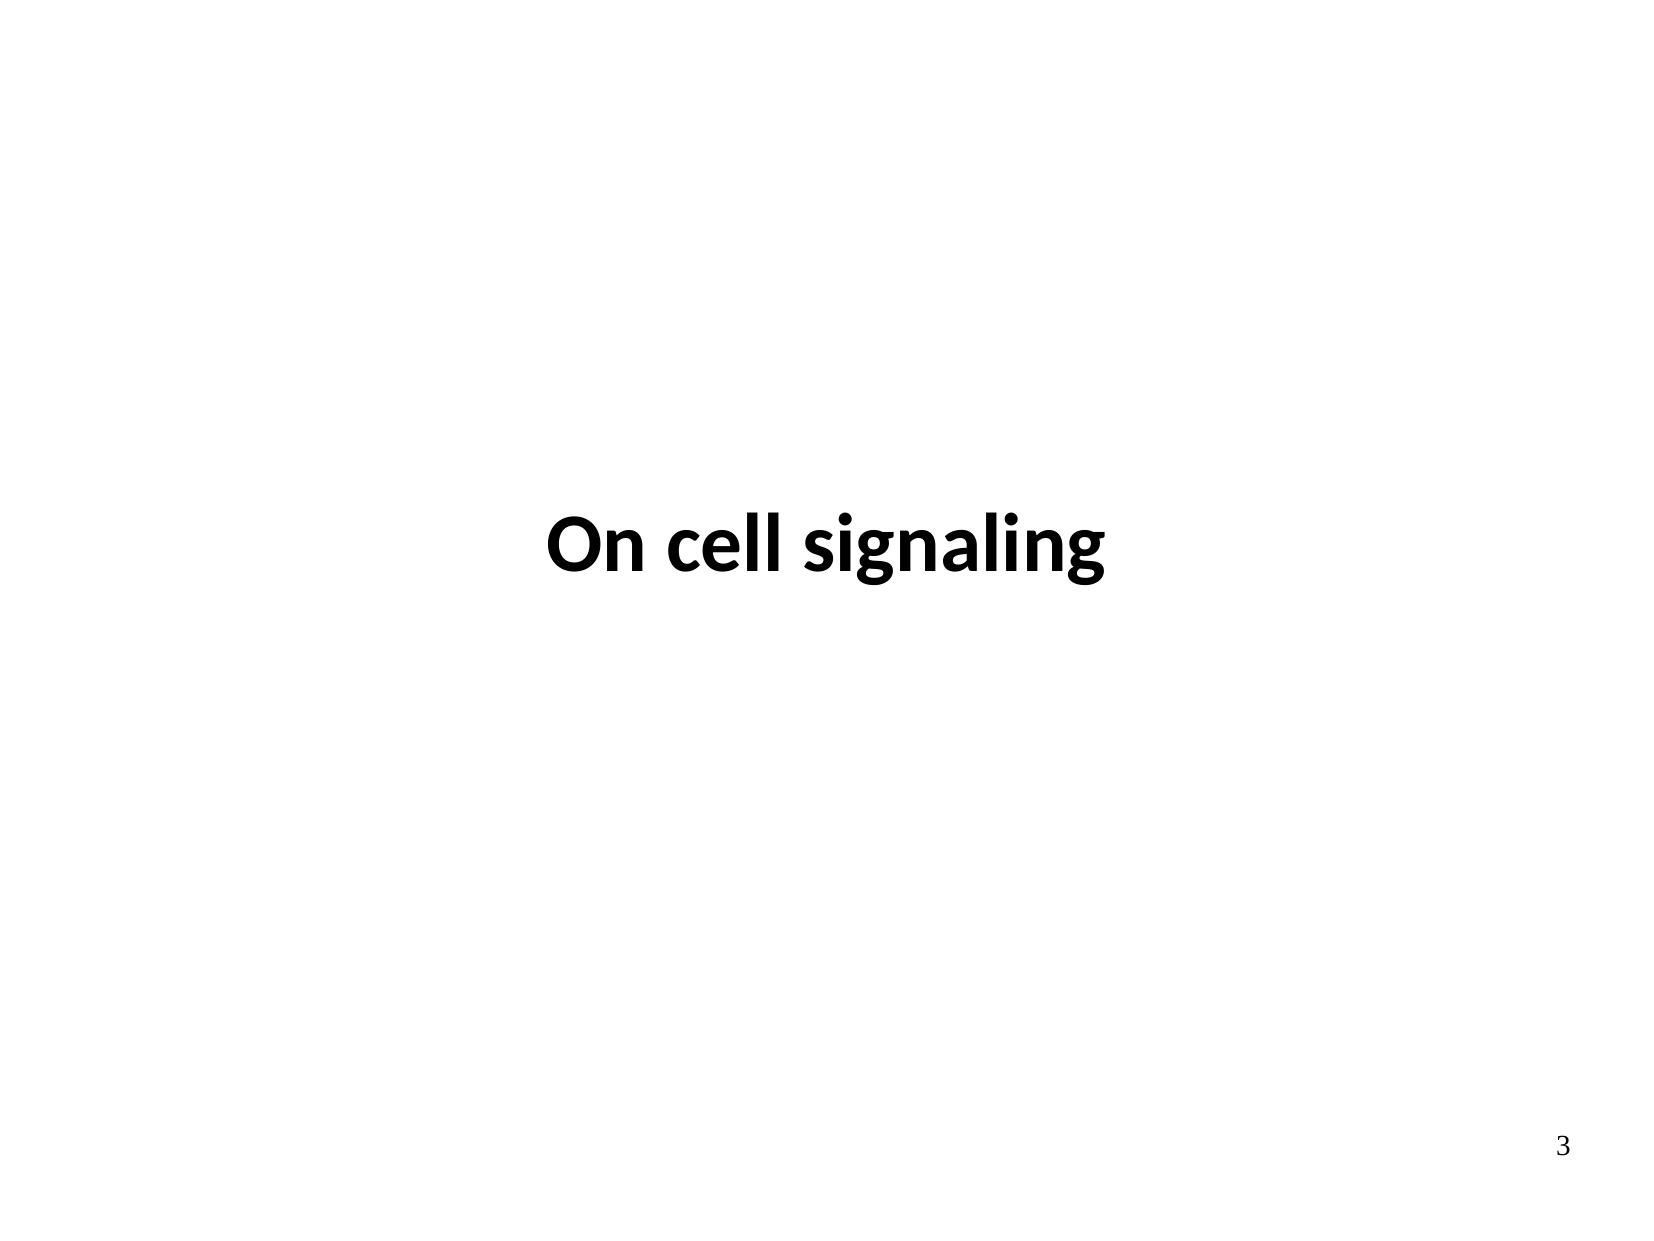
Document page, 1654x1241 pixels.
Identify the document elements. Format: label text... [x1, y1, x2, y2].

text_box On cell signaling [531, 501, 1336, 619]
